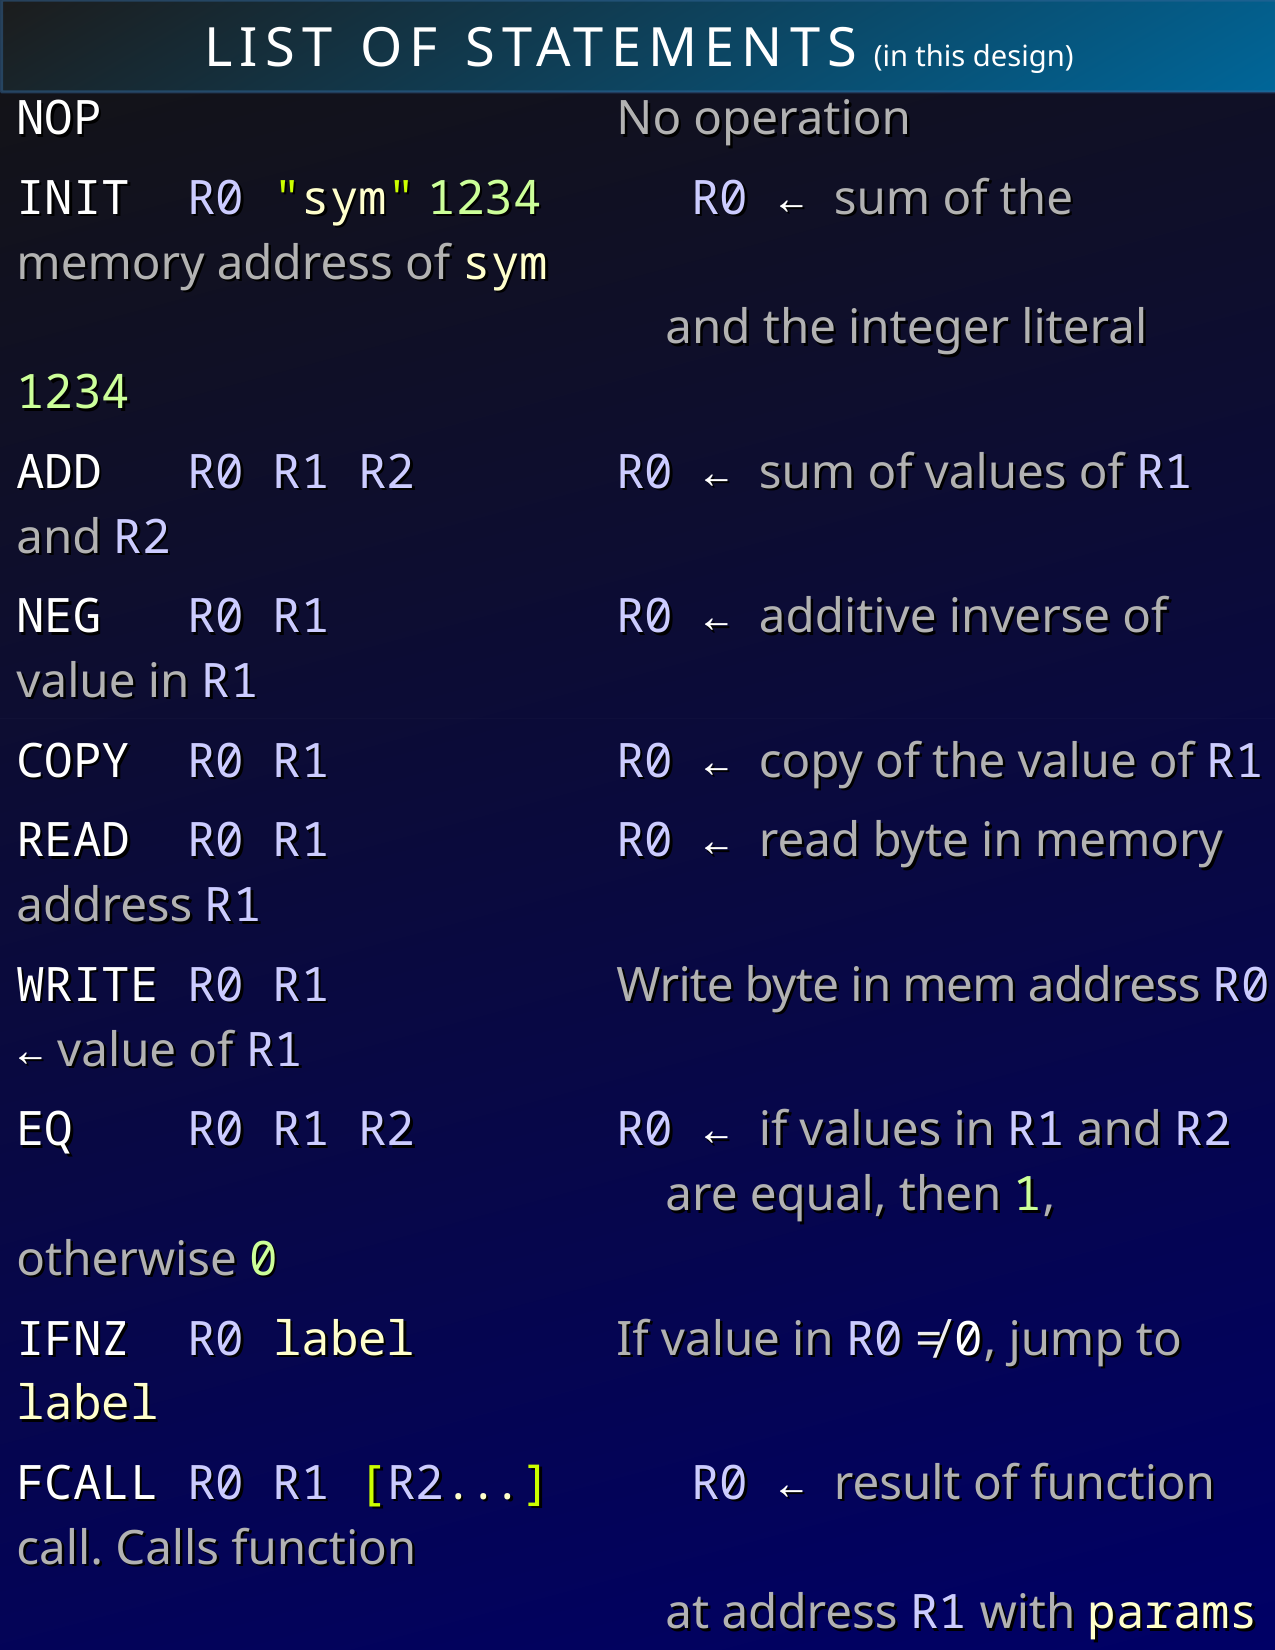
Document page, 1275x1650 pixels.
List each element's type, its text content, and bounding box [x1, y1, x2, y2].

text_box LIST OF STATEMENTS (in this design) [1, 0, 1275, 80]
subtitle NOP No operation INIT R0 "sym" 1234 R0 ← sum of the memory address of sym and the integer literal 1234 ADD R0 R1 R2 R0 ← sum of values of R1 and R2 NEG R0 R1 R0 ← additive inverse of value in R1 COPY R0 R1 R0 ← copy of the value of R1 READ R0 R1 R0 ← read byte in memory address R1 WRITE R0 R1 Write byte in mem address R0 ← value of R1 EQ R0 R1 R2 R0 ← if values in R1 and R2 are equal, then 1, otherwise 0 IFNZ R0 label If value in R0 ≠ 0, jump to label FCALL R0 R1 [R2...] R0 ← result of function call. Calls function at address R1 with params RET R0 Function exit (return), result is value in R0 [0, 83, 1274, 921]
